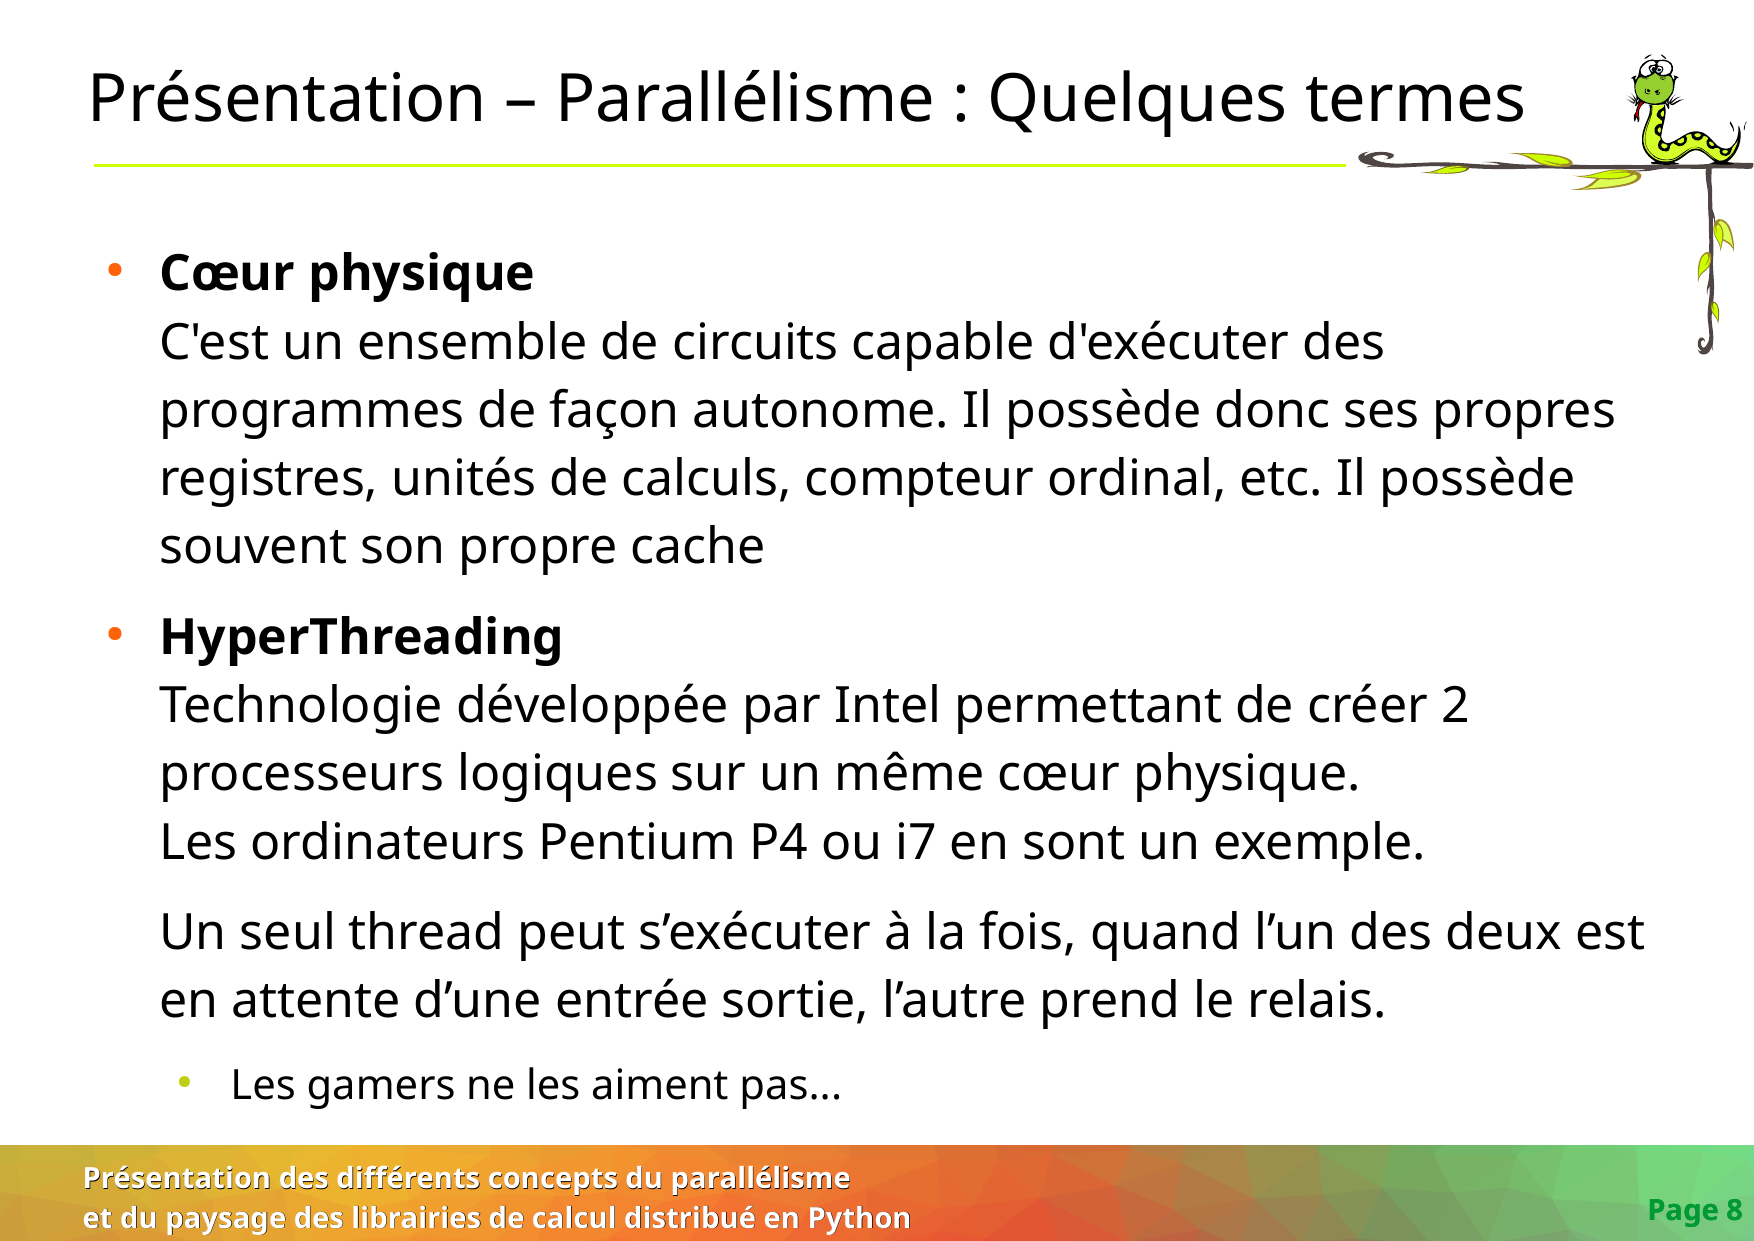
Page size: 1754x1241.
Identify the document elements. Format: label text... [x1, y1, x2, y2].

title Présentation – Parallélisme : Quelques termes [87, 31, 1667, 160]
list Cœur physique C'est un ensemble de circuits capable d'exécuter des programmes de façon autonome. Il possède donc ses propres registres, unités de calculs, compteur ordinal, etc. Il possède souvent son propre cache HyperThreading Technologie développée par Intel permettant de créer 2 processeurs logiques sur un même cœur physique. Les ordinateurs Pentium P4 ou i7 en sont un exemple. Un seul thread peut s’exécuter à la fois, quand l’un des deux est en attente d’une entrée sortie, l’autre prend le relais. Les gamers ne les aiment pas... [88, 237, 1668, 1205]
picture [0, 1145, 1754, 1241]
